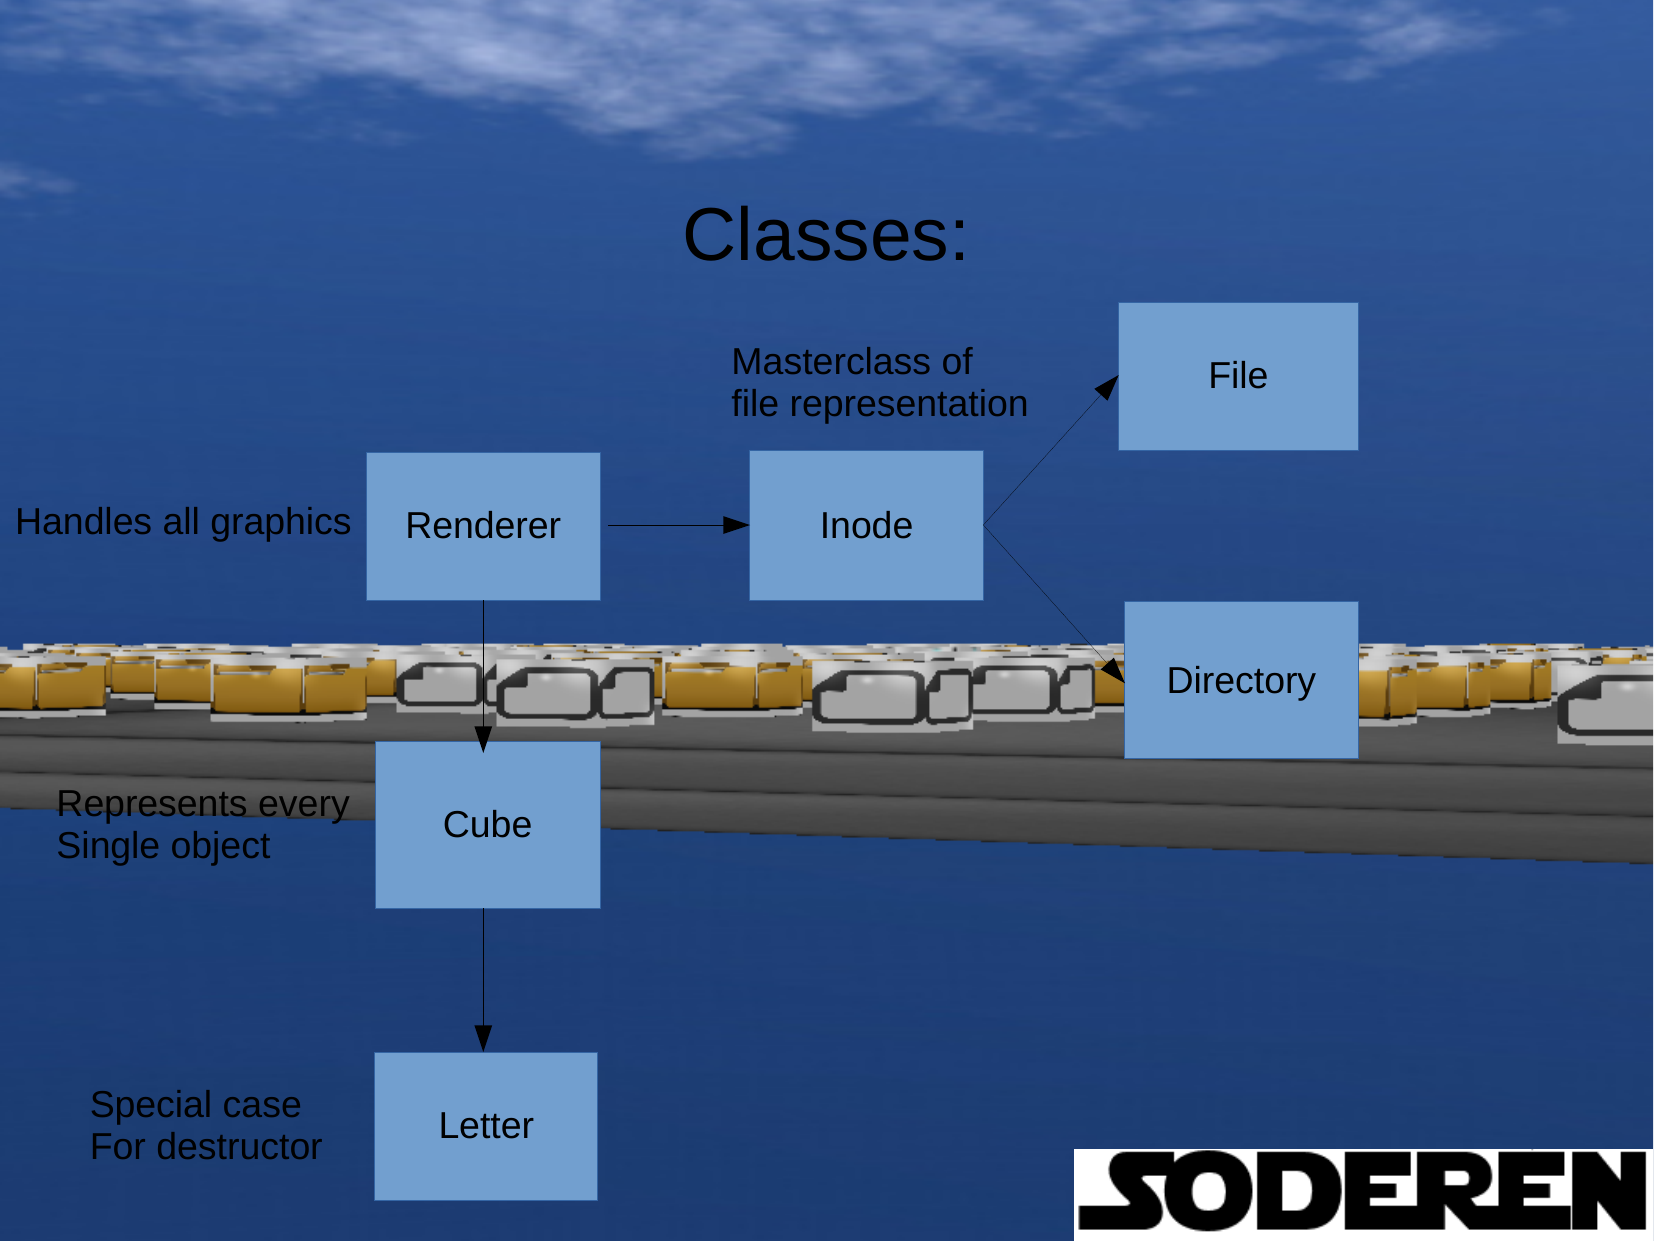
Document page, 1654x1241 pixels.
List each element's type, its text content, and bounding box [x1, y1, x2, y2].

text_box Represents every Single object [41, 774, 365, 899]
text_box File [1118, 302, 1359, 451]
text_box Renderer [366, 452, 601, 601]
text_box Handles all graphics [0, 493, 367, 550]
text_box Classes: [667, 185, 986, 285]
text_box Directory [1124, 601, 1359, 759]
text_box Cube [375, 741, 601, 909]
text_box Special case For destructor [75, 1076, 338, 1175]
picture [0, 0, 1654, 1241]
text_box Masterclass of file representation [716, 333, 1044, 433]
text_box Inode [749, 450, 984, 601]
text_box Letter [374, 1052, 598, 1201]
